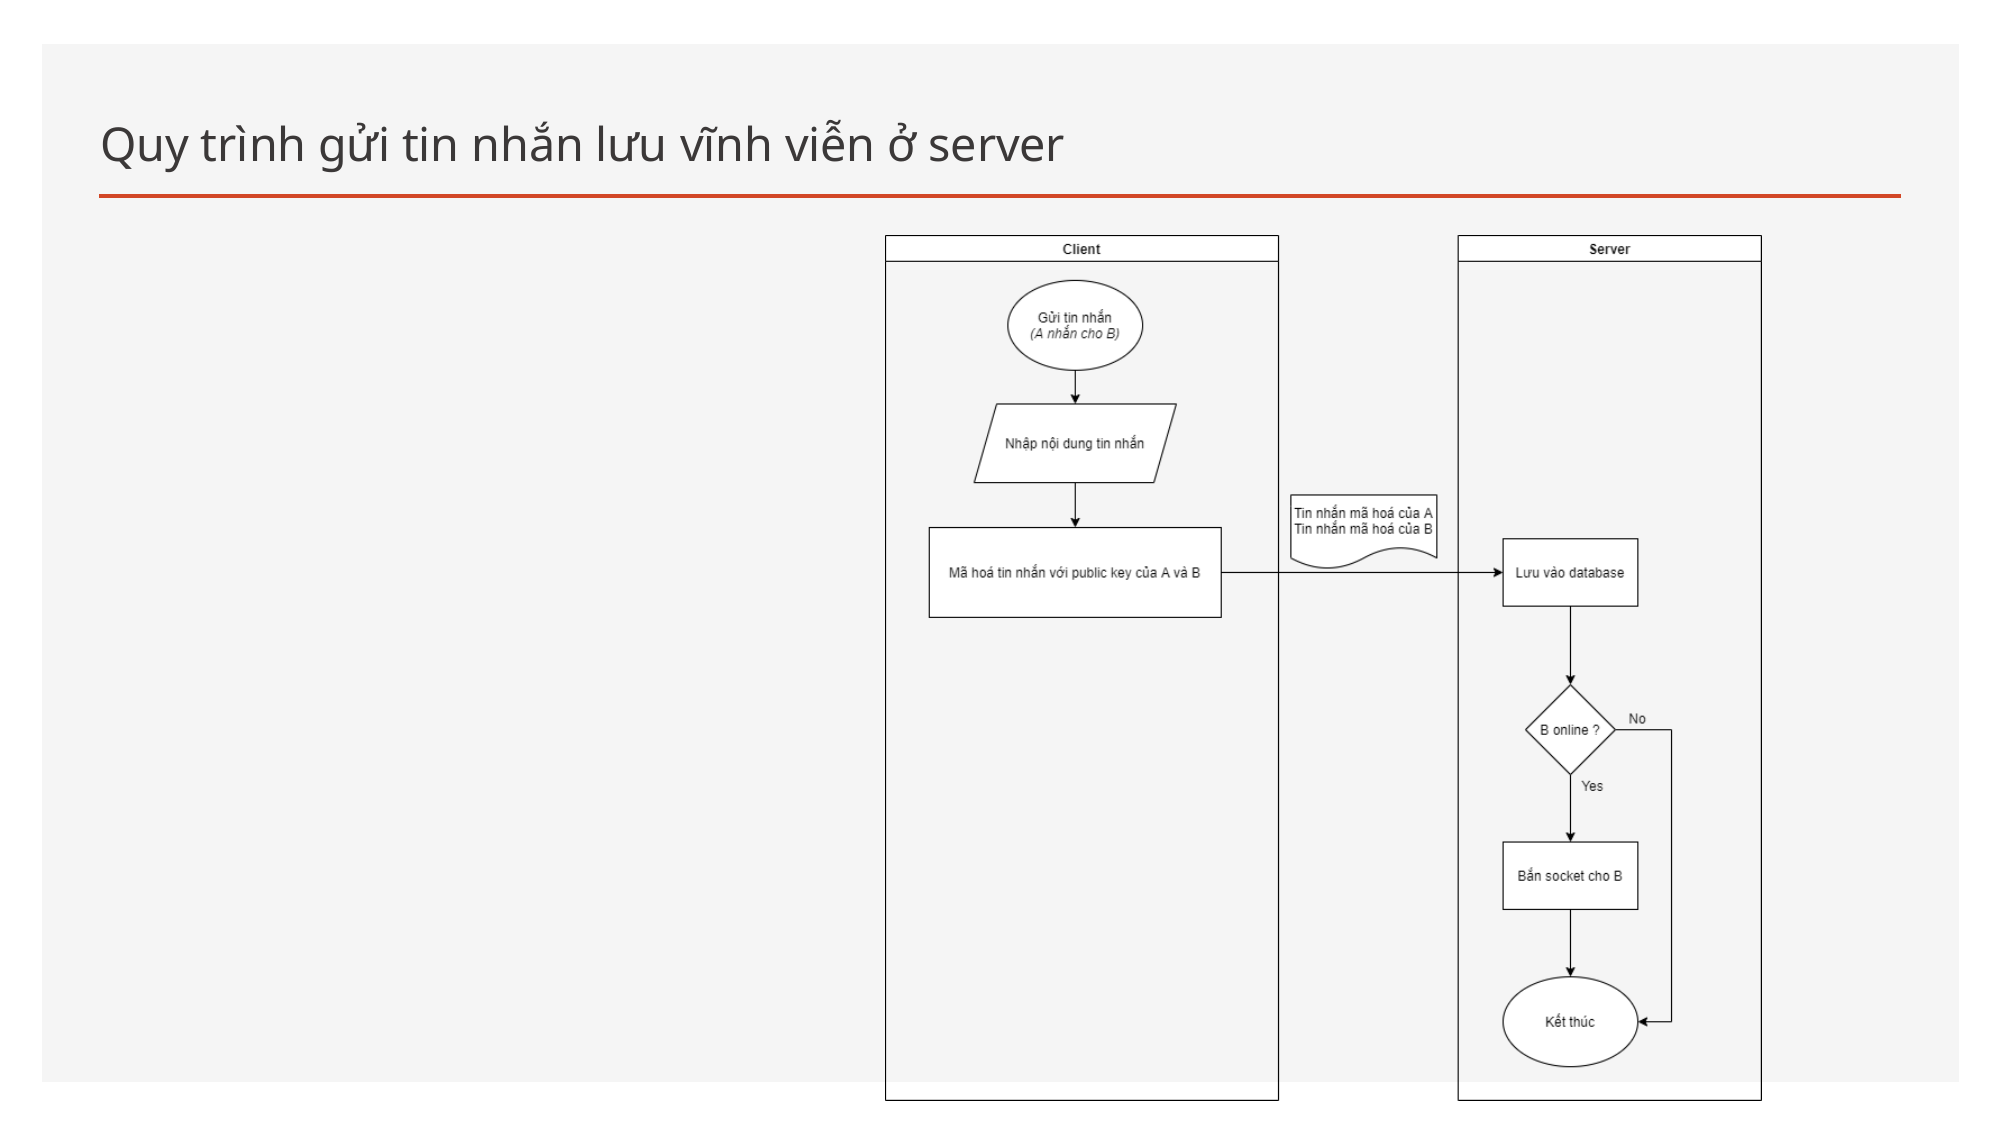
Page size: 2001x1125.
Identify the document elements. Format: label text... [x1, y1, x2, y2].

title Quy trình gửi tin nhắn lưu vĩnh viễn ở server [85, 73, 1214, 179]
picture [885, 235, 1762, 1101]
